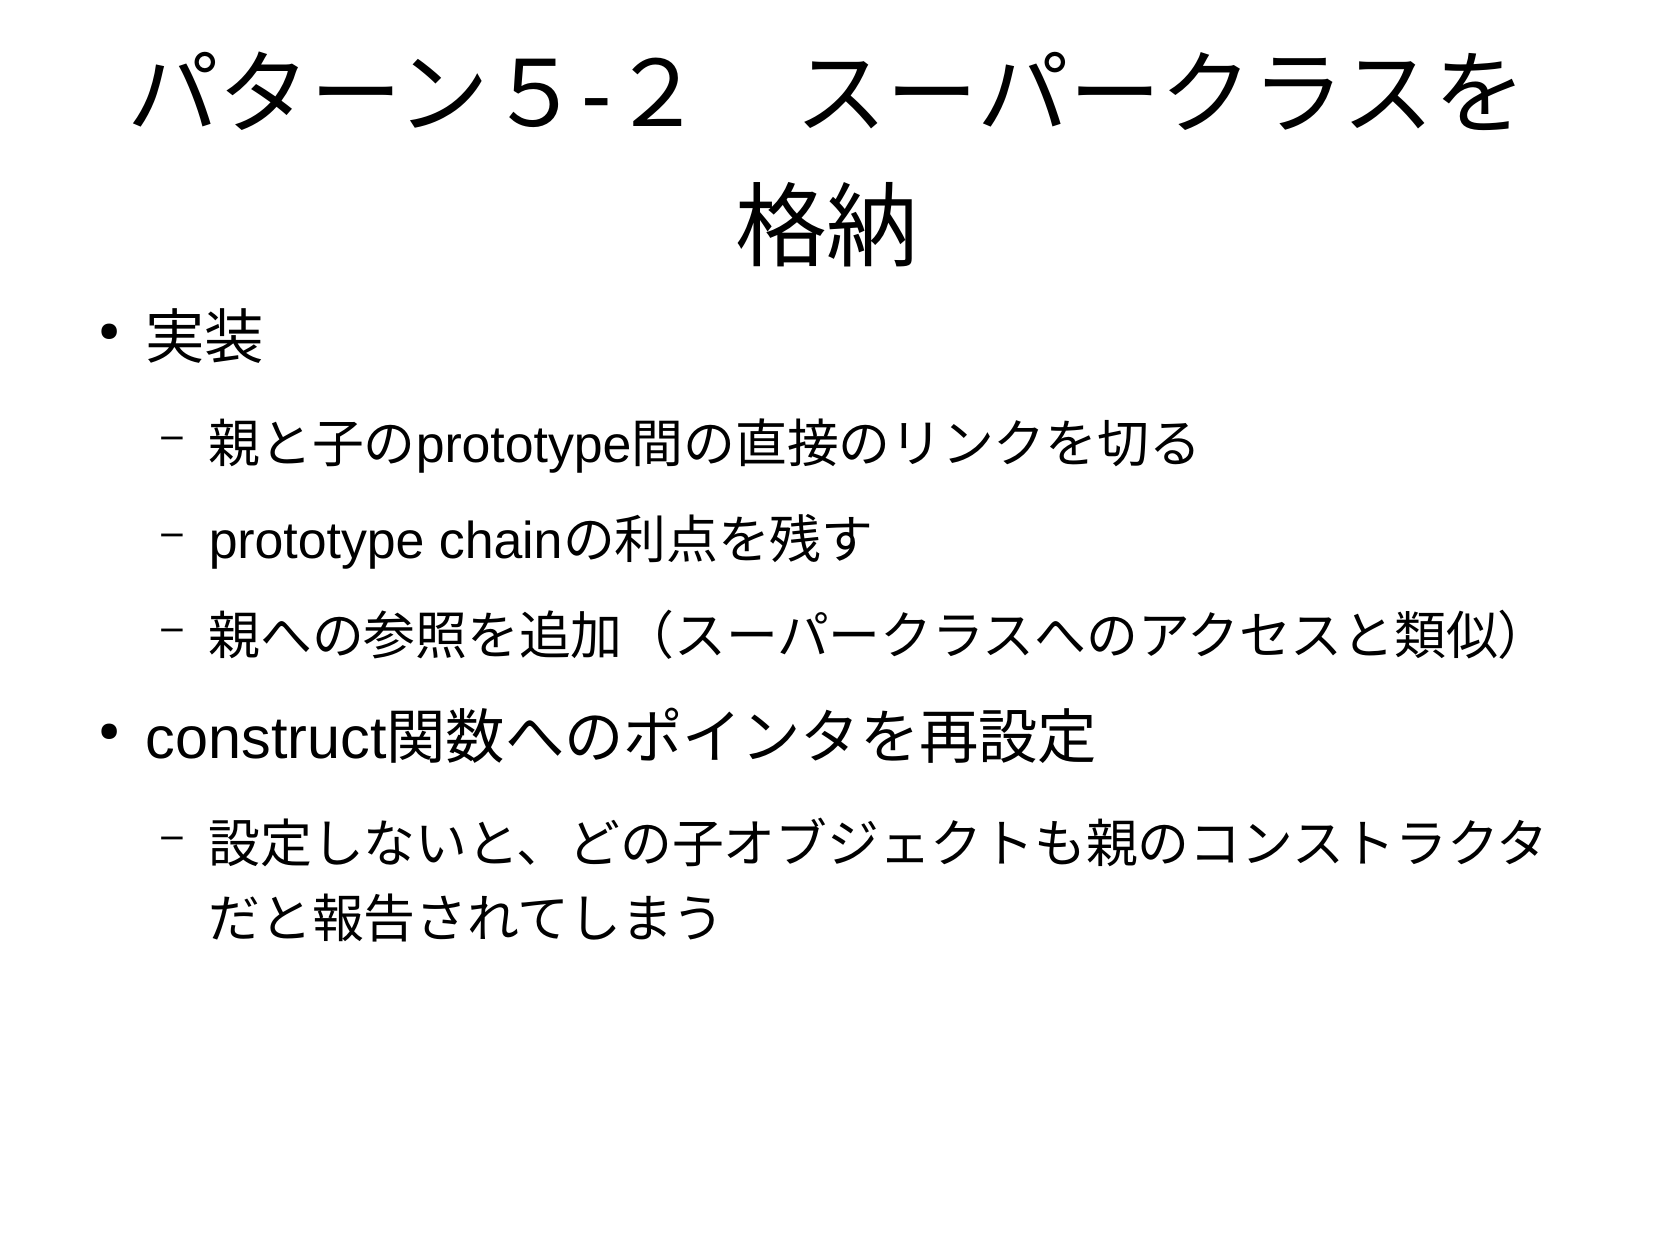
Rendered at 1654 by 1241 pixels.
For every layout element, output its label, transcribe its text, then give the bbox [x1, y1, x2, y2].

title パターン５-２ スーパークラスを格納 [82, 49, 1571, 257]
list 実装 親と子のprototype間の直接のリンクを切る prototype chainの利点を残す 親への参照を追加（スーパークラスへのアクセスと類似） construct関数へのポインタを再設定 設定しないと、どの子オブジェクトも親のコンストラクタだと報告されてしまう [82, 290, 1571, 1010]
